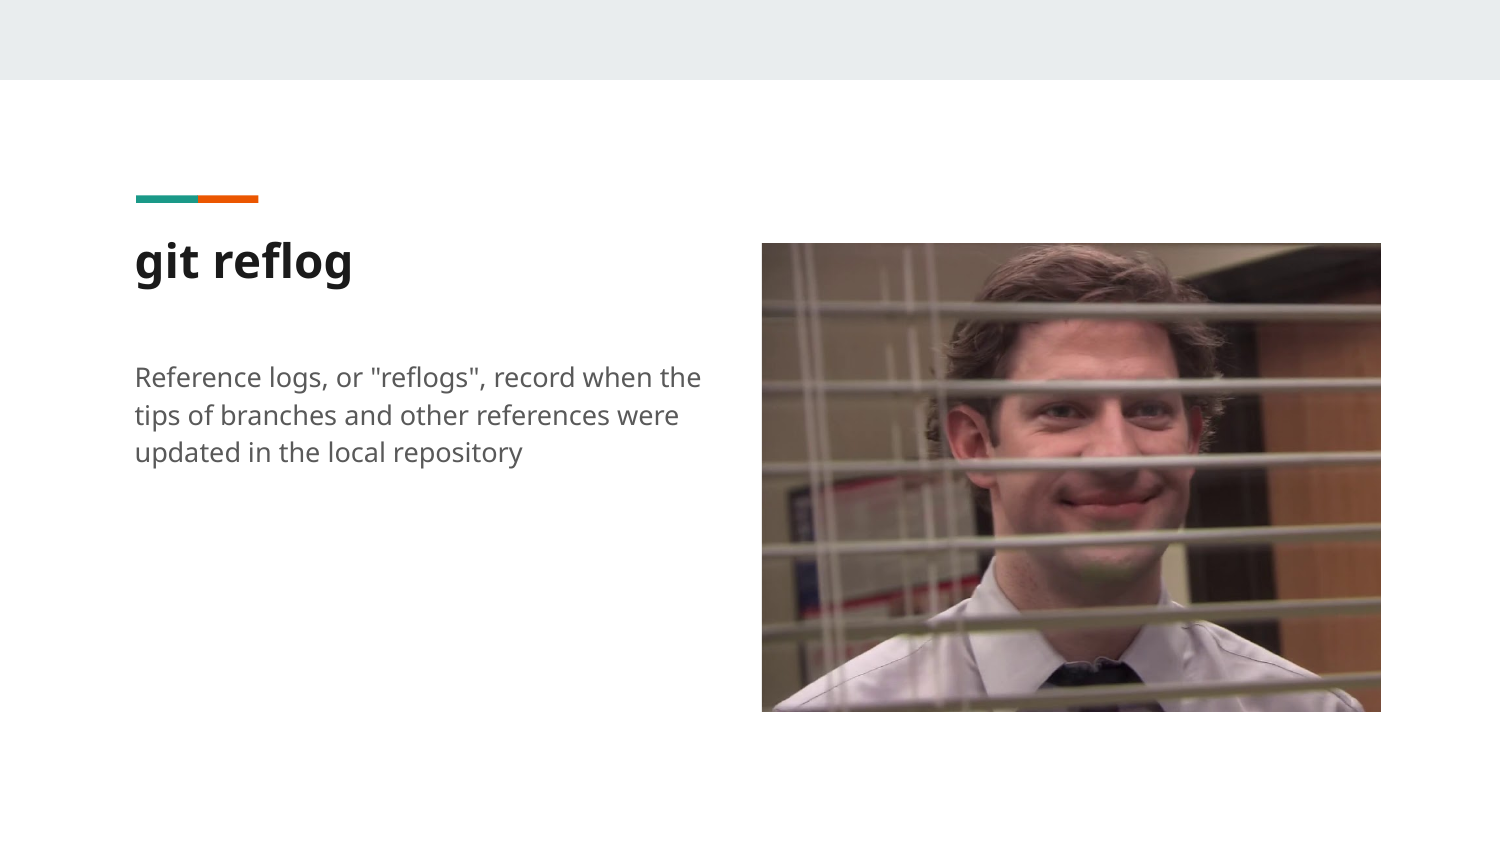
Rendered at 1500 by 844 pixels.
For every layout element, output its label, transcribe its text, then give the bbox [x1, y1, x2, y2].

list Reference logs, or "reflogs", record when the tips of branches and other references were updated in the local repository [119, 341, 739, 712]
title git reflog [119, 216, 1381, 305]
picture [761, 243, 1381, 712]
